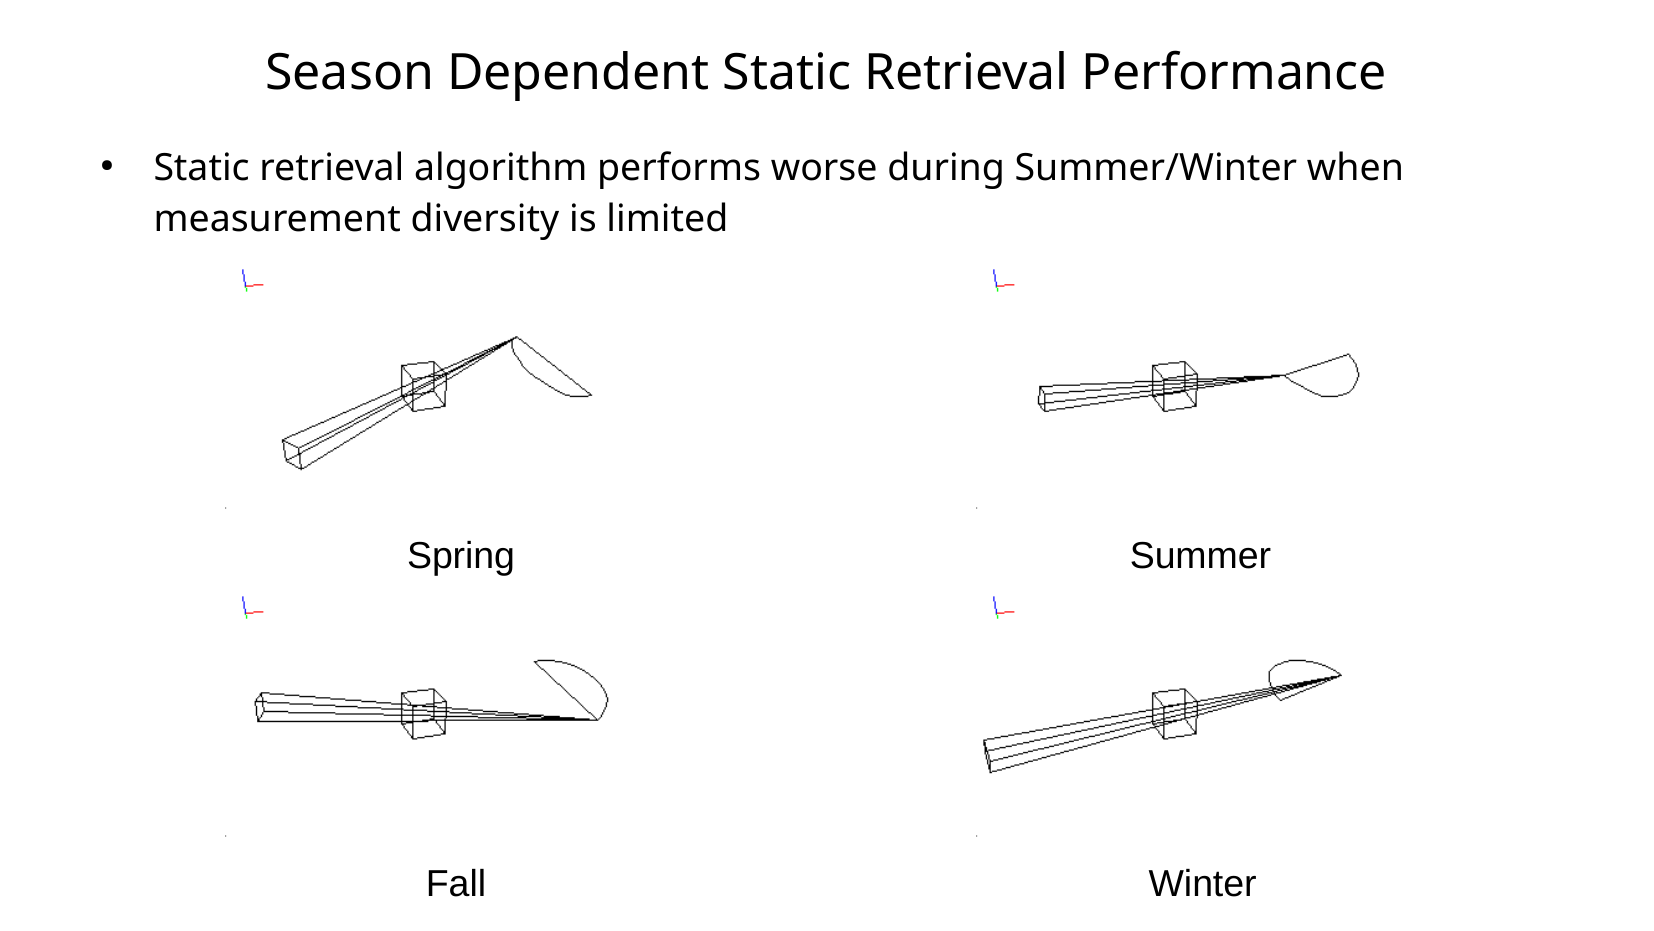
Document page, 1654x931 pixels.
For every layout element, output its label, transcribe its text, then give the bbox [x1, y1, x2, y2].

text_box Fall [411, 855, 502, 912]
text_box Summer [1115, 527, 1287, 585]
text_box Spring [392, 527, 531, 585]
picture [225, 589, 622, 838]
list Static retrieval algorithm performs worse during Summer/Winter when measurement diversity is limited [82, 140, 1571, 871]
picture [976, 589, 1373, 838]
text_box Winter [1133, 855, 1272, 912]
picture [225, 262, 622, 510]
title Season Dependent Static Retrieval Performance [82, 18, 1571, 122]
picture [976, 262, 1373, 510]
